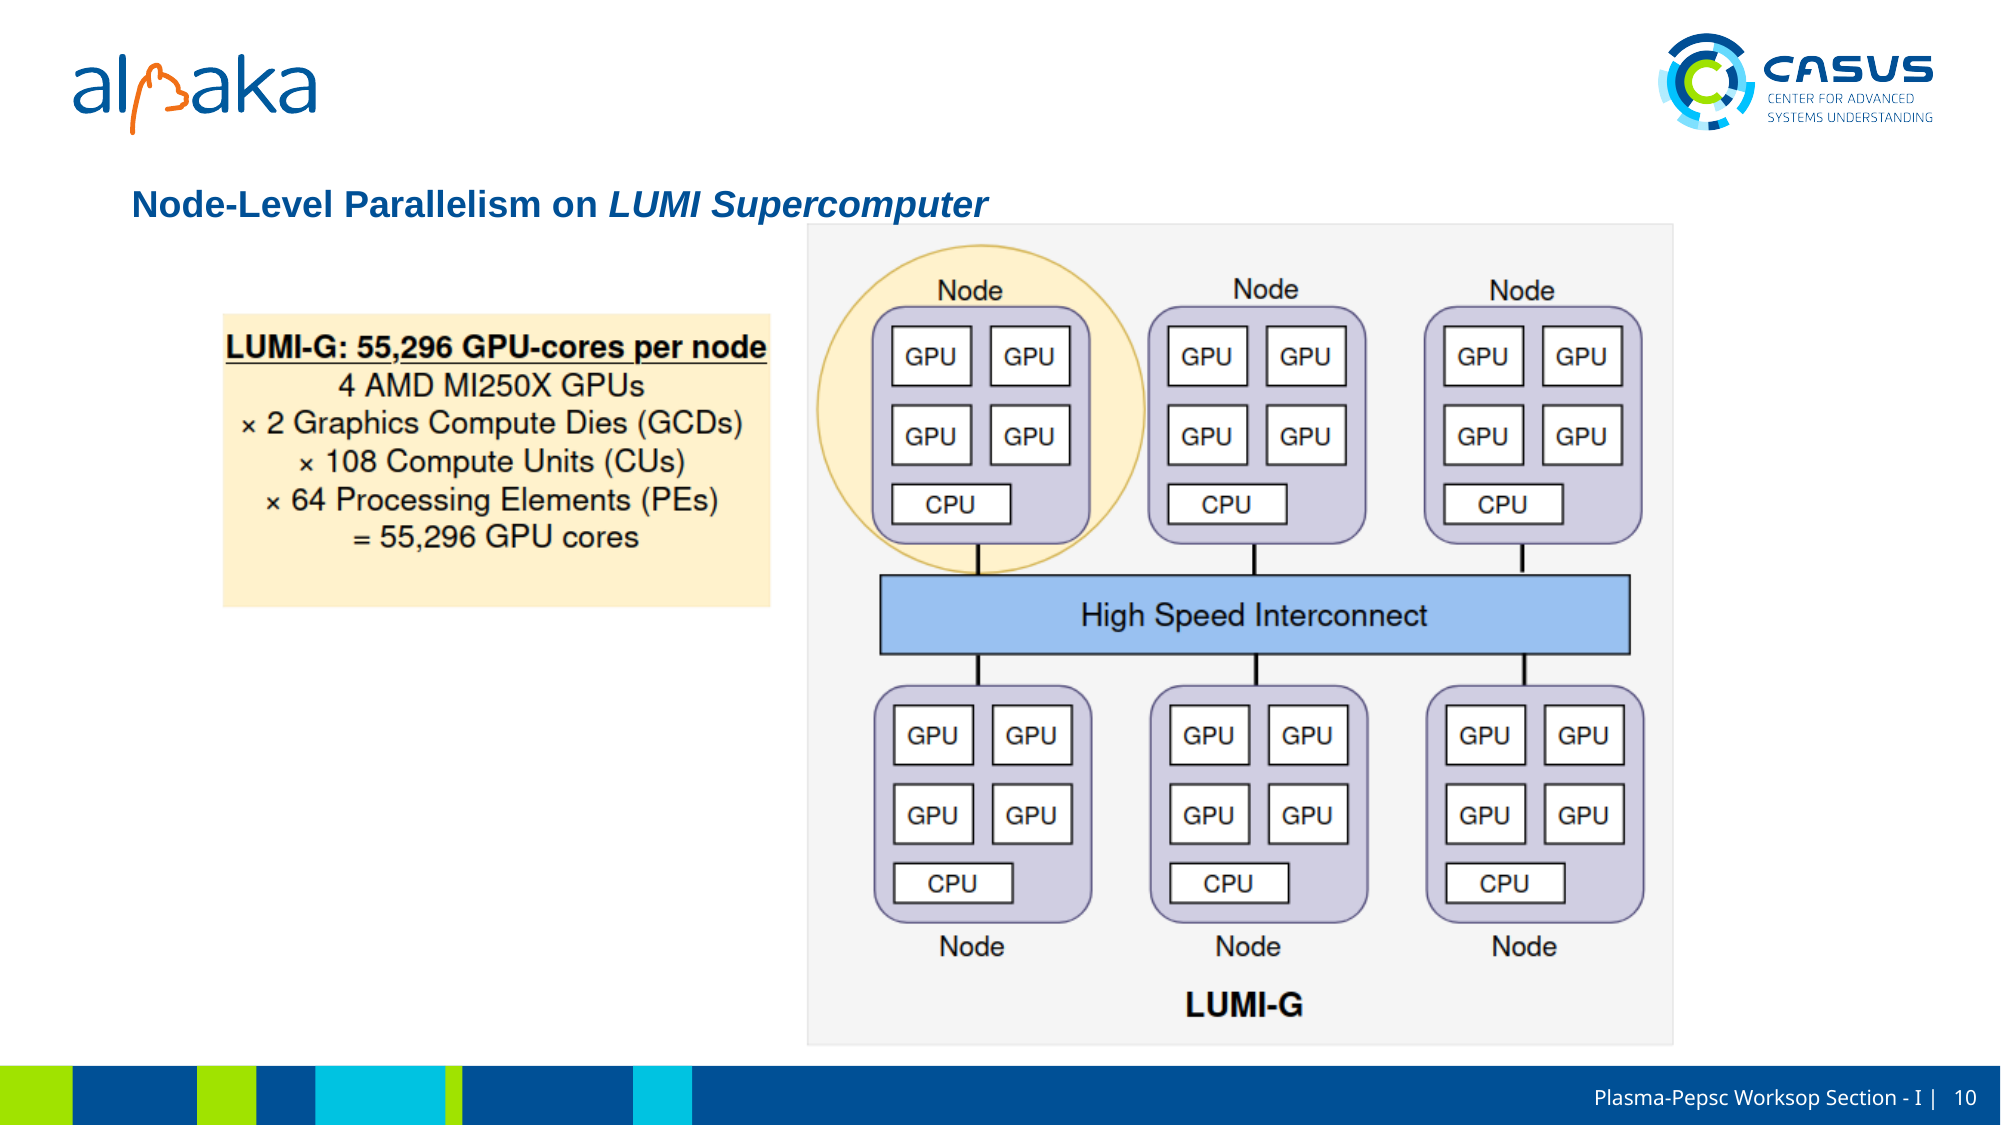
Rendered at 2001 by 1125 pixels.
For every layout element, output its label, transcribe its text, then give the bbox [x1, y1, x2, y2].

text_box Node-Level Parallelism on LUMI Supercomputer [116, 176, 1180, 235]
picture [195, 191, 1708, 1063]
picture [1658, 33, 1933, 131]
picture [72, 53, 317, 136]
